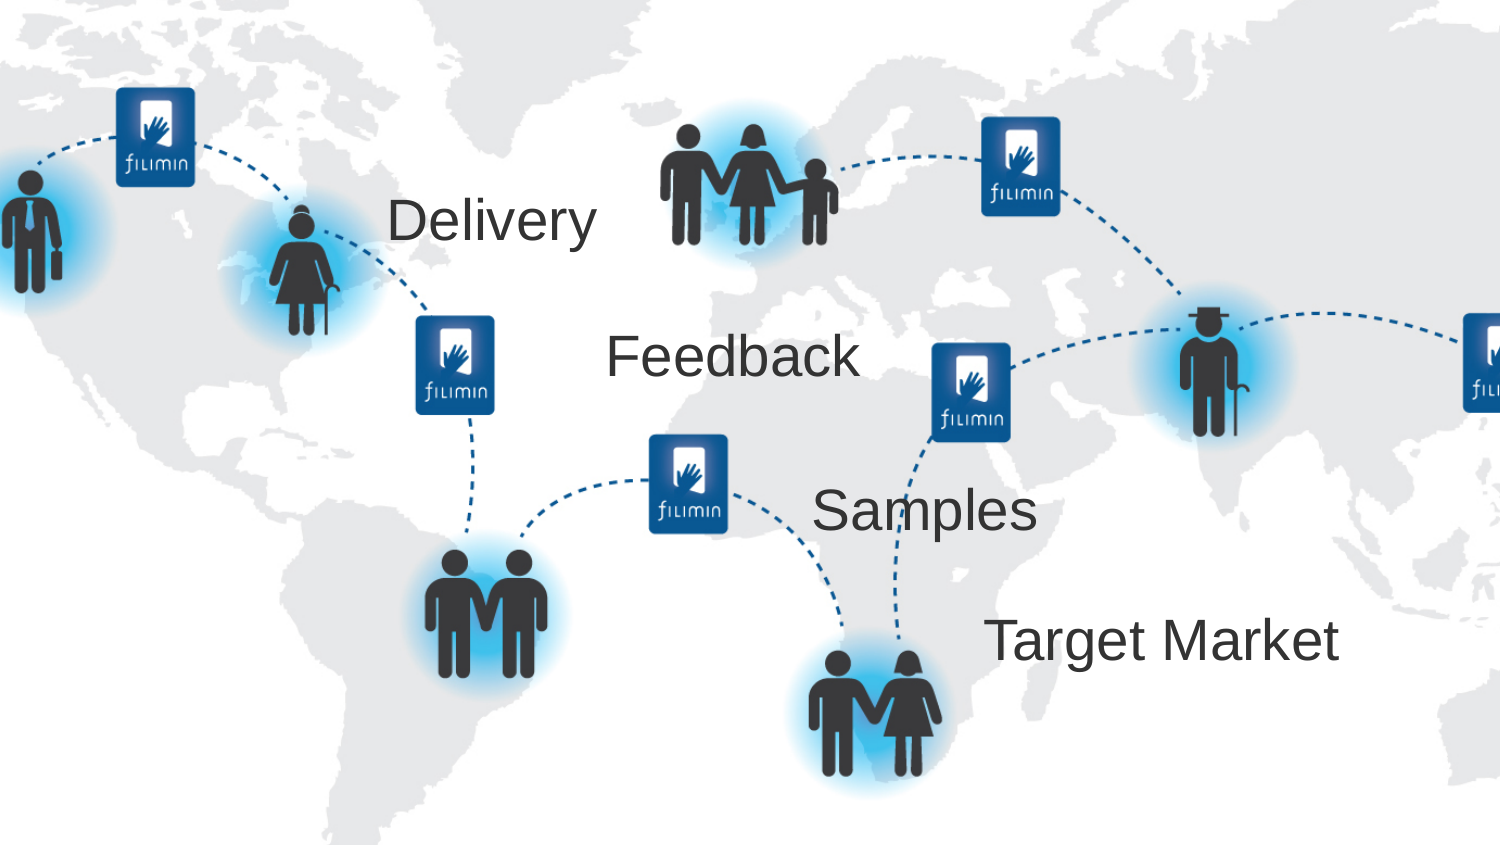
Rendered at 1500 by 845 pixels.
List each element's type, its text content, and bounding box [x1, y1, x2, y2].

text_box Samples [796, 456, 1253, 568]
text_box Target Market [968, 586, 1425, 698]
subtitle Delivery [371, 167, 666, 279]
text_box Feedback [590, 303, 921, 409]
picture [0, 0, 1500, 845]
